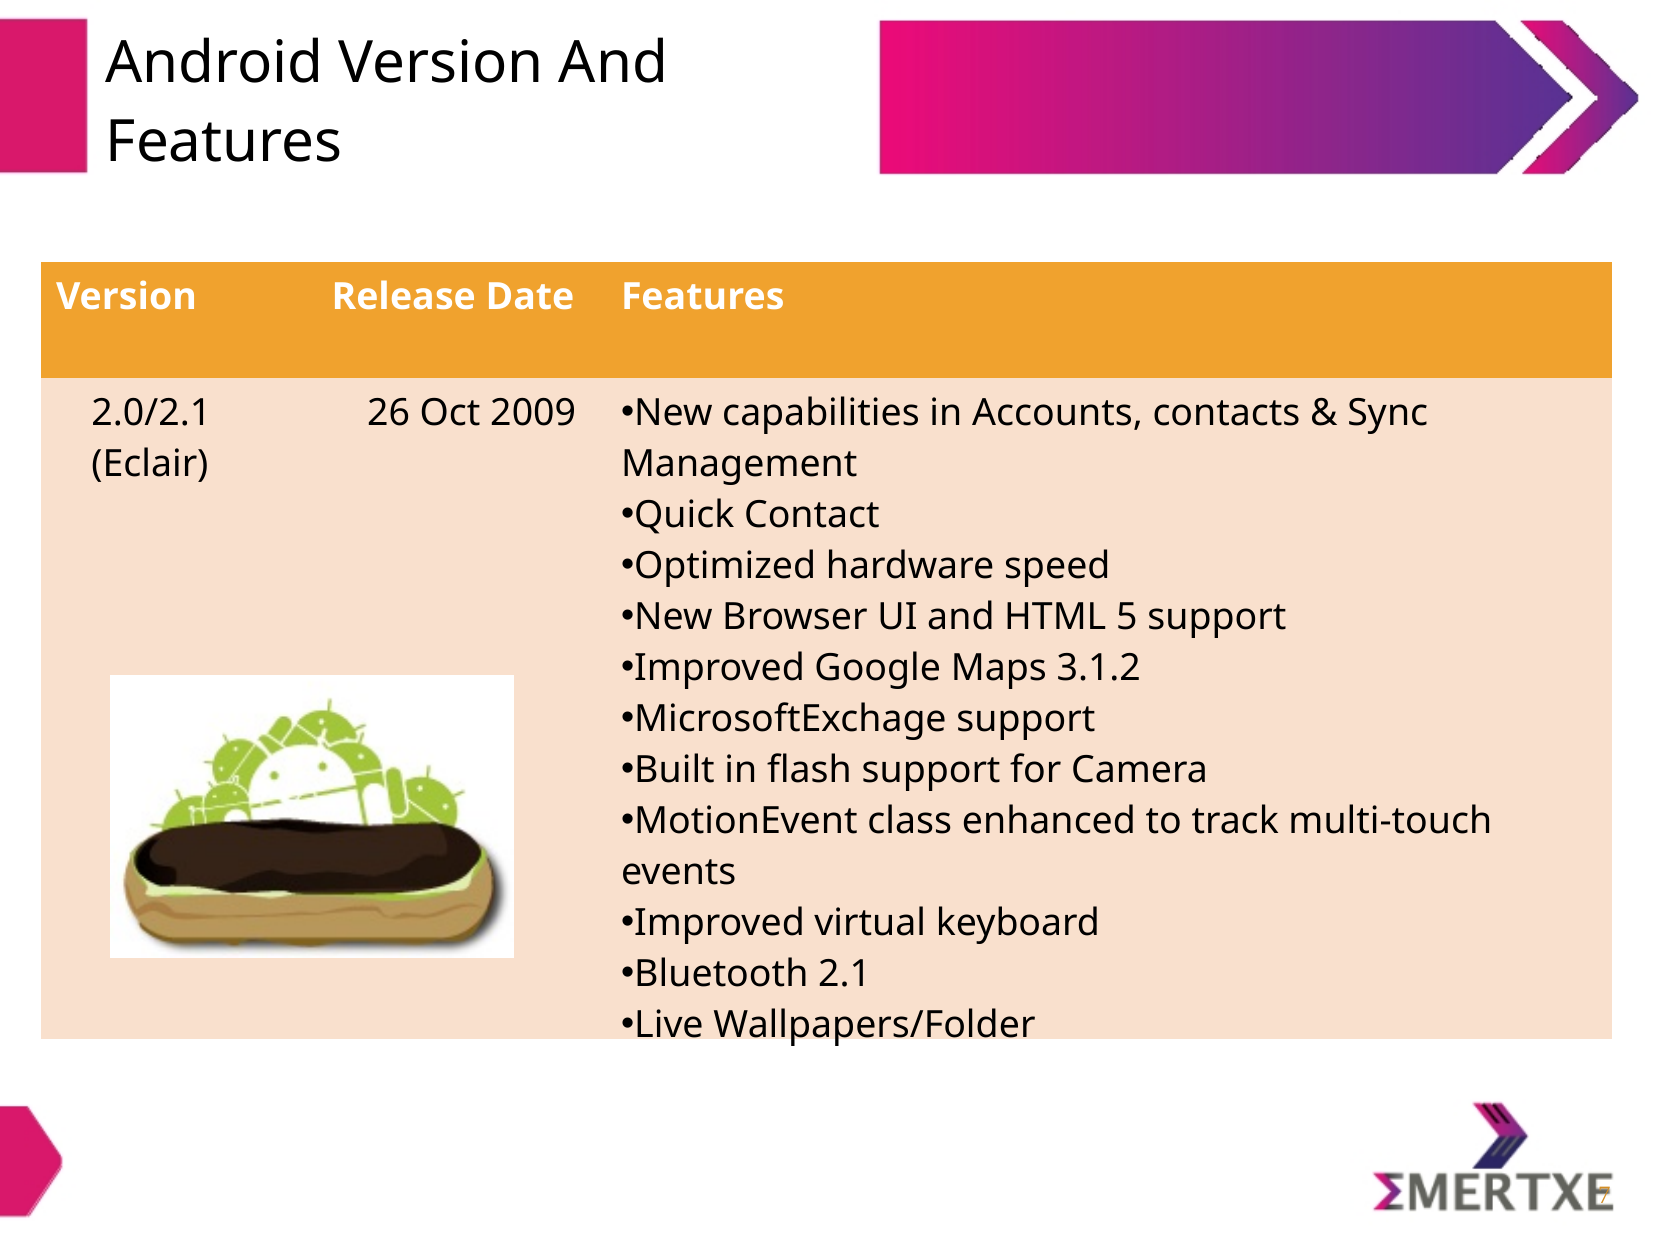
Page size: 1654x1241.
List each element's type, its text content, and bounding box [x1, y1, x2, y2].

table_header Version [41, 262, 317, 378]
text_box <number> [1488, 1170, 1626, 1216]
picture [0, 0, 1654, 1241]
table_header Features [606, 262, 1612, 378]
table_cell 26 Oct 2009 [317, 378, 606, 1039]
text_box Android Version And Features [91, 12, 994, 206]
table_cell New capabilities in Accounts, contacts & Sync Management Quick Contact Optimized hardware speed New Browser UI and HTML 5 support Improved Google Maps 3.1.2 MicrosoftExchage support Built in flash support for Camera MotionEvent class enhanced to track multi-touch events Improved virtual keyboard Bluetooth 2.1 Live Wallpapers/Folder [606, 378, 1612, 1039]
table_header Release Date [317, 262, 606, 378]
table_cell 2.0/2.1 (Eclair) [41, 378, 317, 1039]
